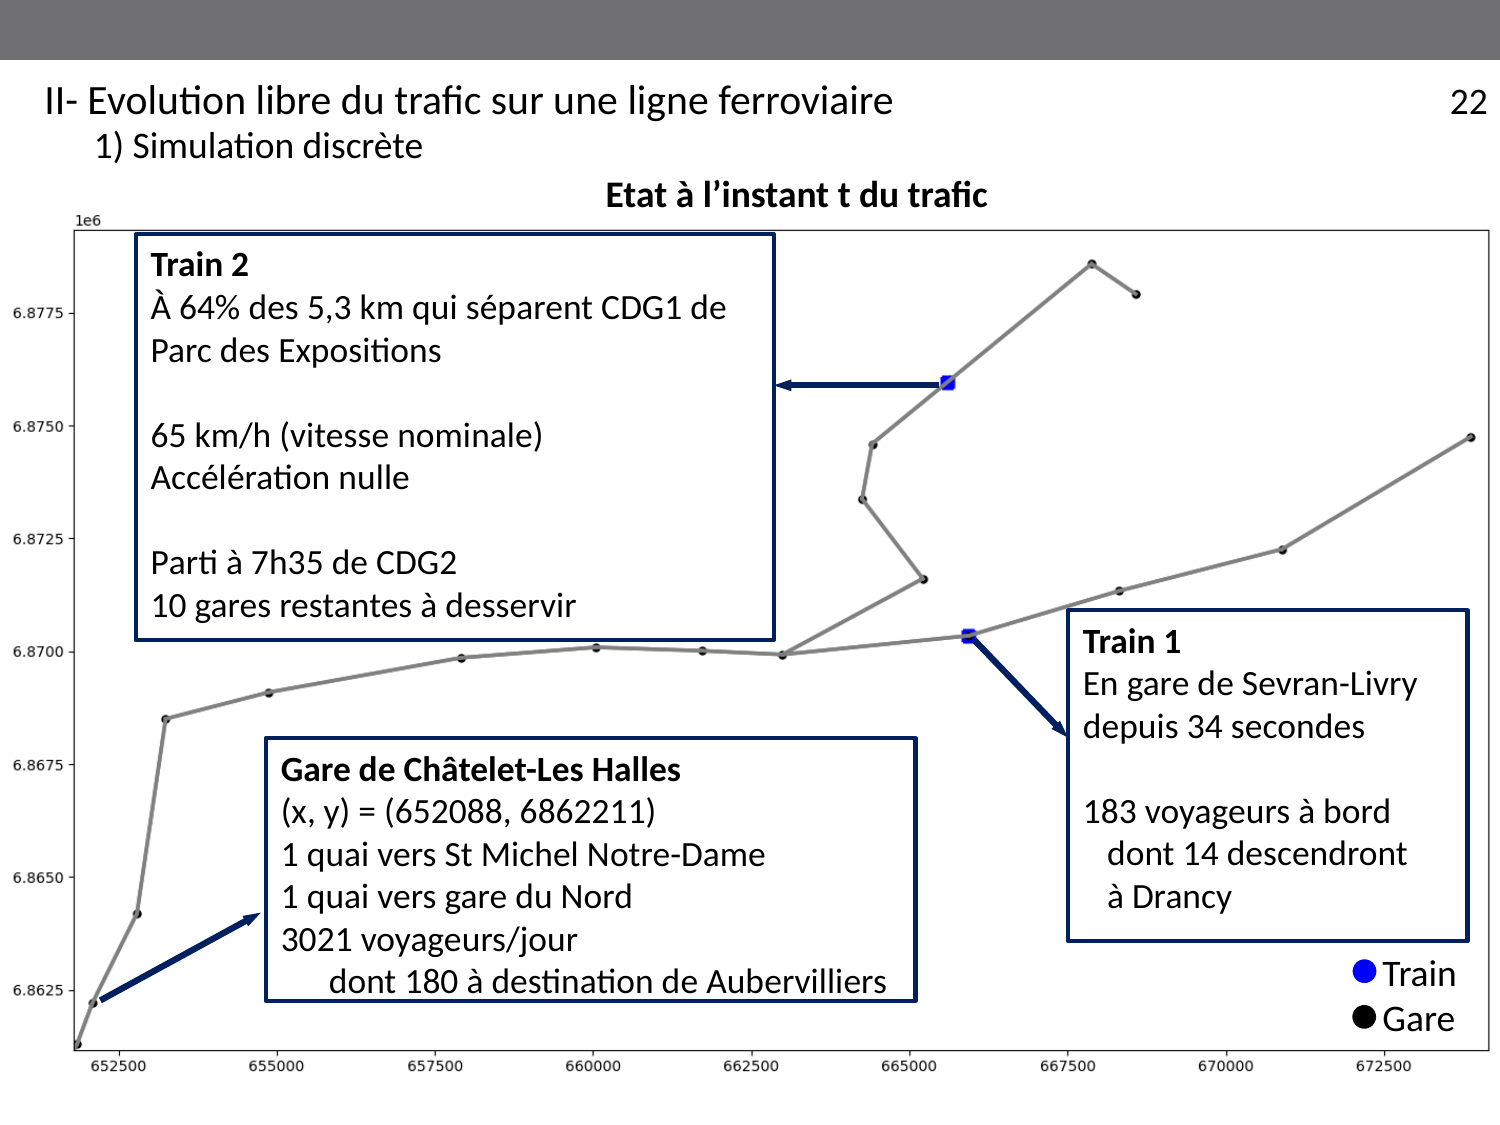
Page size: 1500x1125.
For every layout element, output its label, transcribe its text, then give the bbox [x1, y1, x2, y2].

text_box Train 1 En gare de Sevran-Livry depuis 34 secondes 183 voyageurs à bord dont 14 descendront à Drancy [1068, 610, 1468, 941]
text_box Train 2 À 64% des 5,3 km qui séparent CDG1 de Parc des Expositions 65 km/h (vitesse nominale) Accélération nulle Parti à 7h35 de CDG2 10 gares restantes à desservir [136, 234, 774, 640]
text_box 22 [1435, 69, 1500, 131]
text_box Gare de Châtelet-Les Halles (x, y) = (652088, 6862211) 1 quai vers St Michel Notre-Dame 1 quai vers gare du Nord 3021 voyageurs/jour dont 180 à destination de Aubervilliers [266, 738, 915, 1001]
picture [0, 192, 1500, 1088]
text_box II- Evolution libre du trafic sur une ligne ferroviaire [29, 66, 951, 131]
text_box Train Gare [1367, 941, 1473, 1048]
text_box Etat à l’instant t du trafic [590, 161, 1008, 223]
text_box [1352, 1005, 1367, 1029]
text_box [1352, 959, 1367, 983]
text_box 1) Simulation discrète [79, 114, 439, 174]
